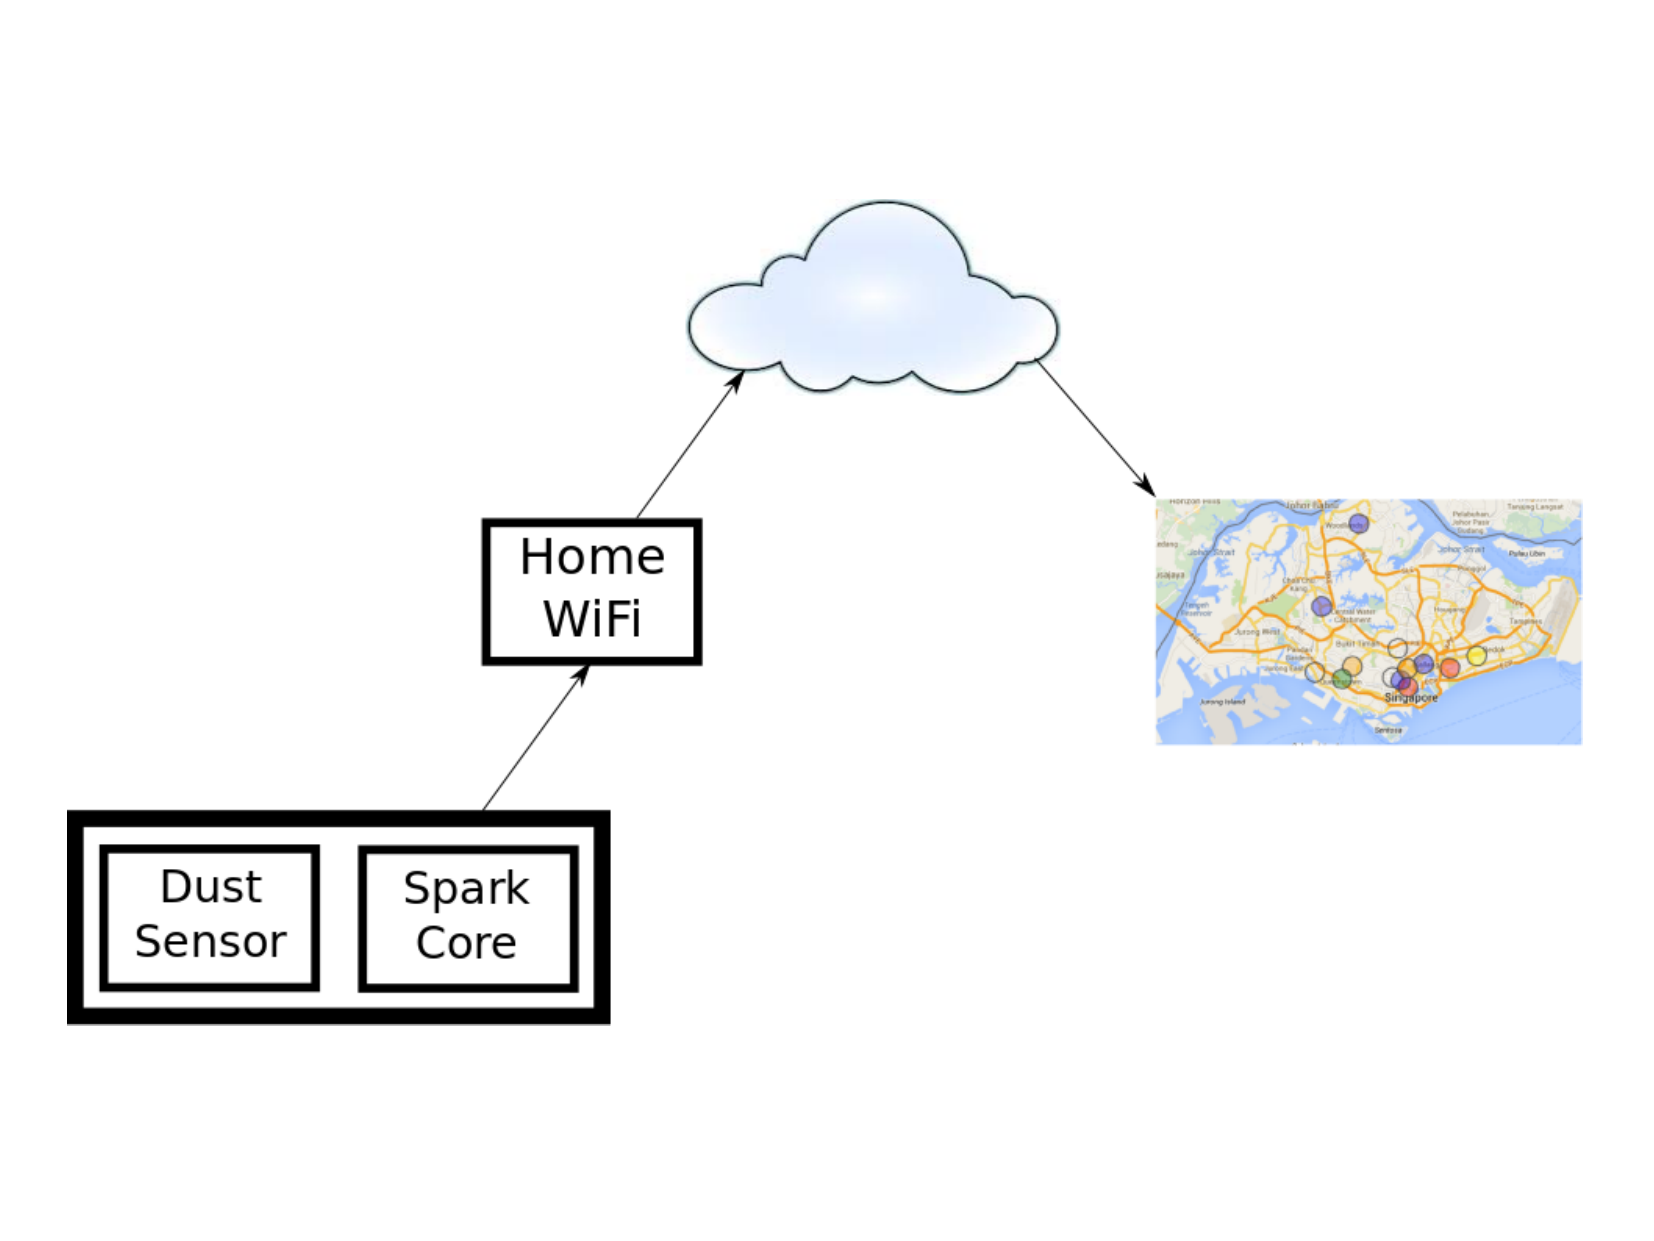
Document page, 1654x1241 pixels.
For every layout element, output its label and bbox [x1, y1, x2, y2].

picture [67, 199, 1583, 1026]
